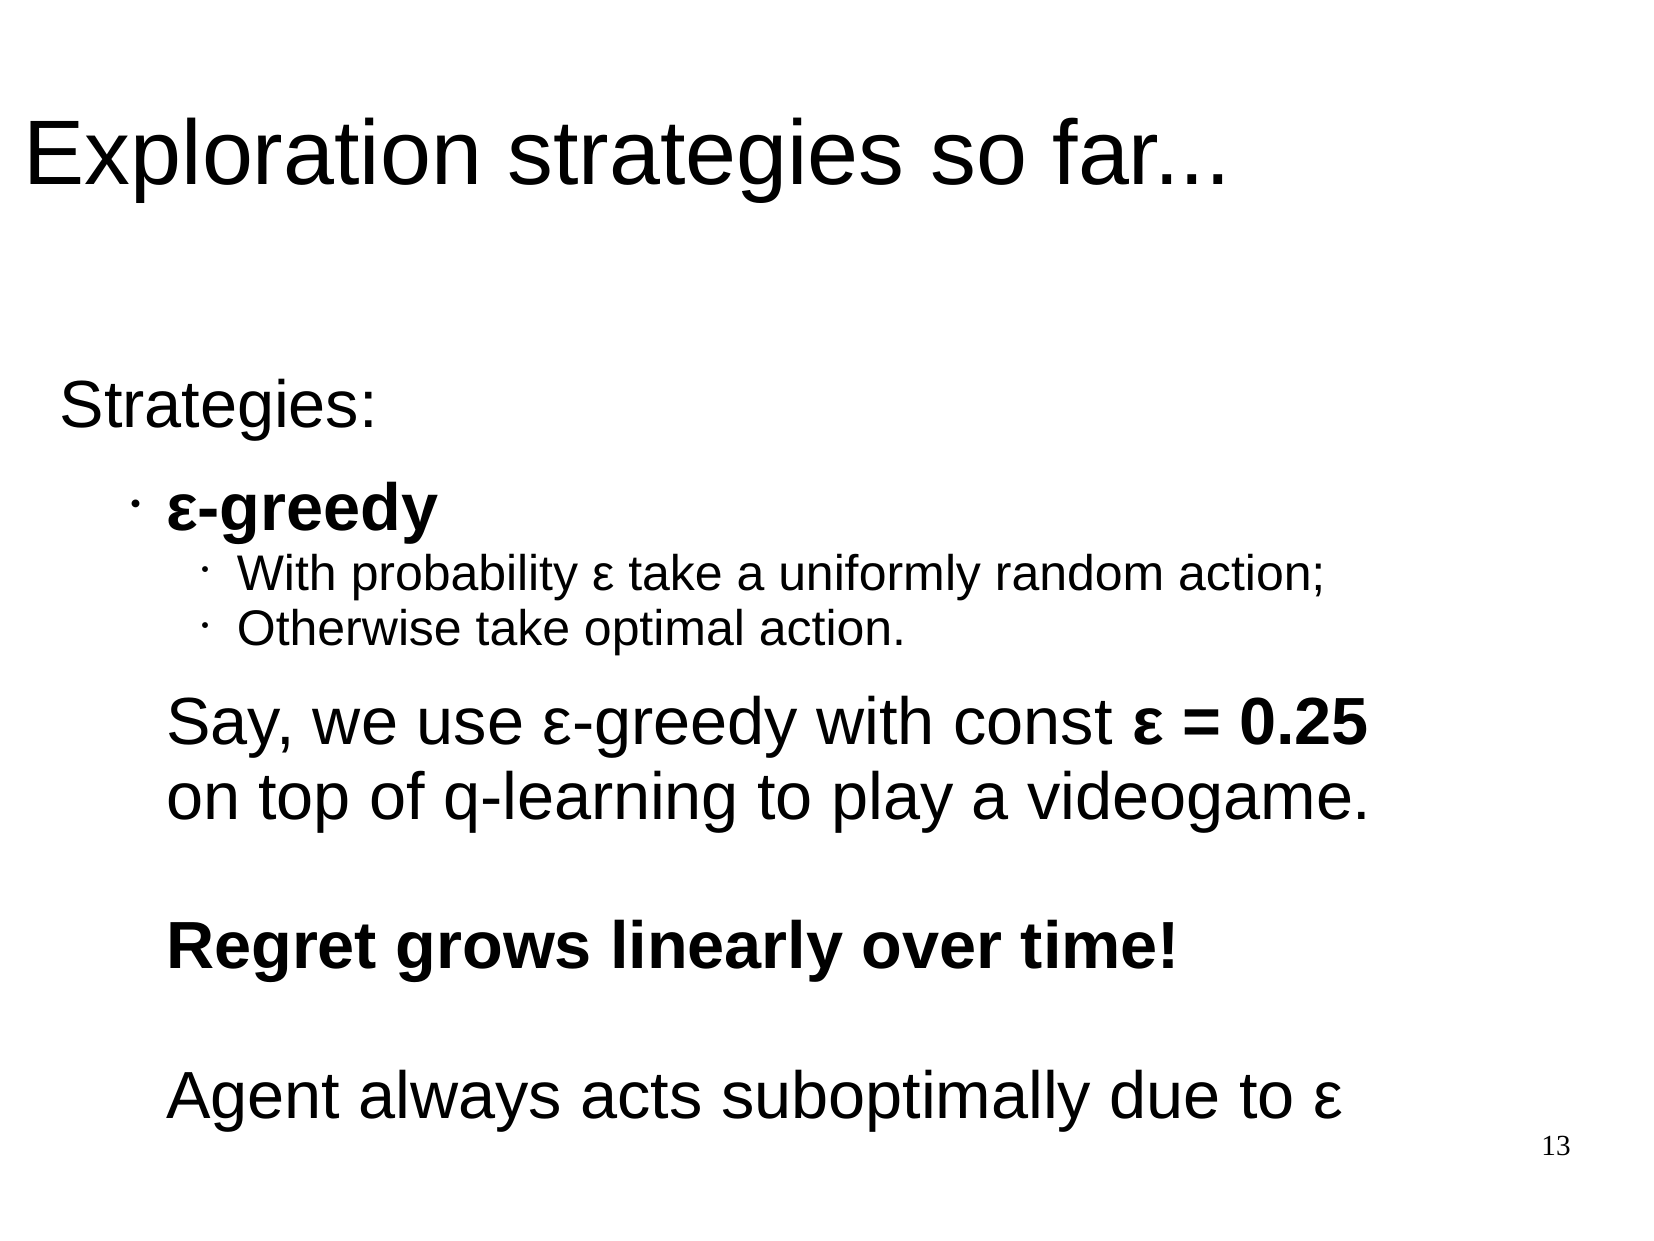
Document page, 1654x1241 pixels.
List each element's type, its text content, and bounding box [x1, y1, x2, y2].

text_box Strategies: ε-greedy With probability ε take a uniformly random action; Otherwise take optimal action. Say, we use ε-greedy with const ε = 0.25 on top of q-learning to play a videogame. Regret grows linearly over time! Agent always acts suboptimally due to ε [45, 285, 1606, 1141]
title Exploration strategies so far... [23, 49, 1512, 257]
